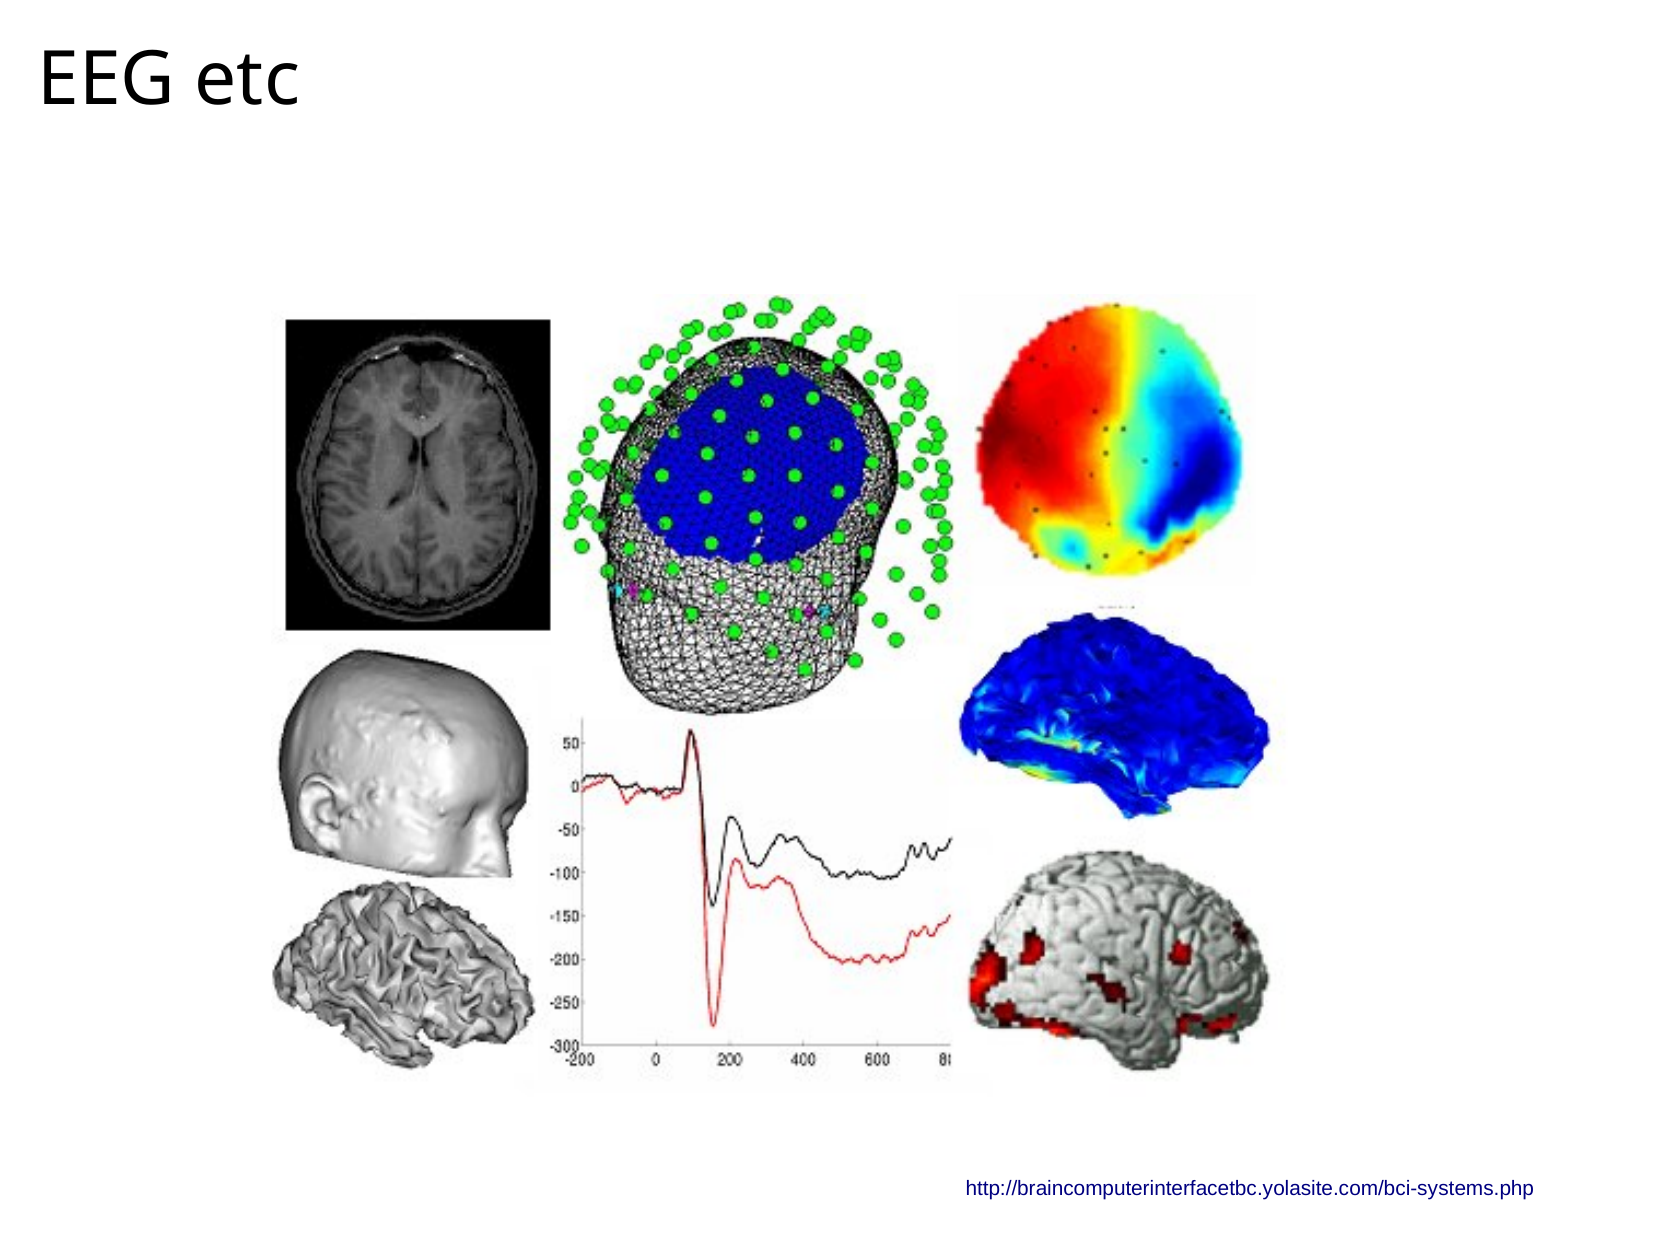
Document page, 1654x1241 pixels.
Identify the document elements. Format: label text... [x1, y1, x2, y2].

title EEG etc [37, 0, 1613, 151]
picture [271, 294, 1288, 1097]
text_box http://braincomputerinterfacetbc.yolasite.com/bci-systems.php [950, 1169, 1550, 1208]
